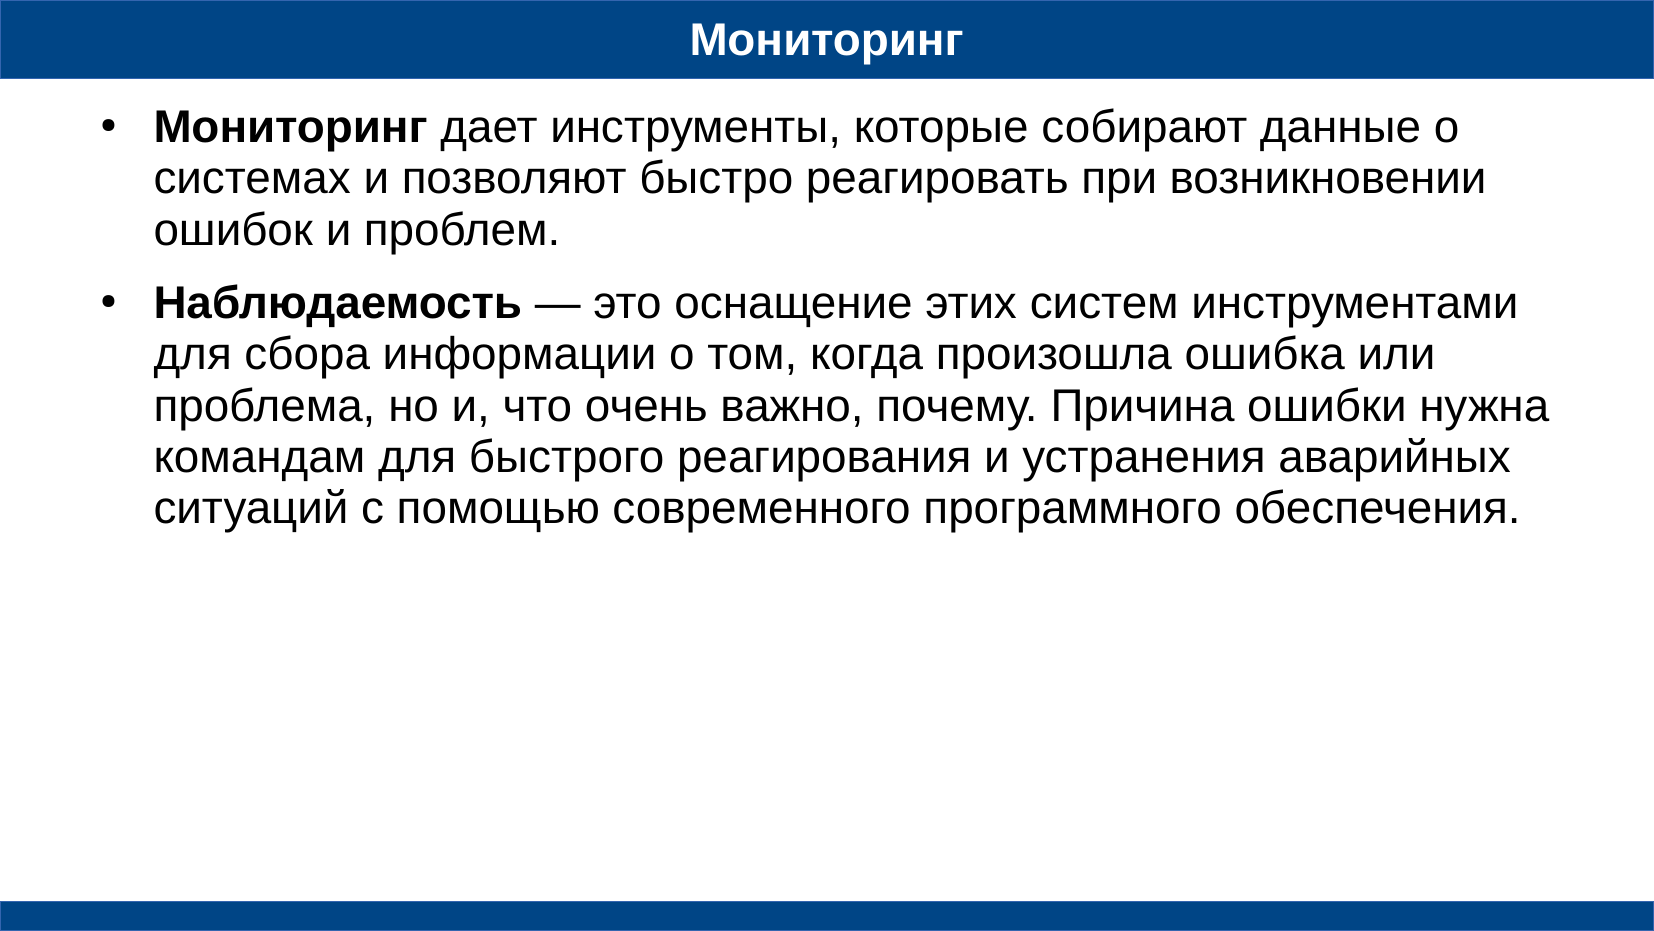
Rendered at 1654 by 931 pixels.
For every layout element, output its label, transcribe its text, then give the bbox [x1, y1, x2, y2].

title Мониторинг [0, 0, 1654, 79]
list Мониторинг дает инструменты, которые собирают данные о системах и позволяют быстро реагировать при возникновении ошибок и проблем. Наблюдаемость — это оснащение этих систем инструментами для сбора информации о том, когда произошла ошибка или проблема, но и, что очень важно, почему. Причина ошибки нужна командам для быстрого реагирования и устранения аварийных ситуаций с помощью современного программного обеспечения. [82, 101, 1571, 641]
